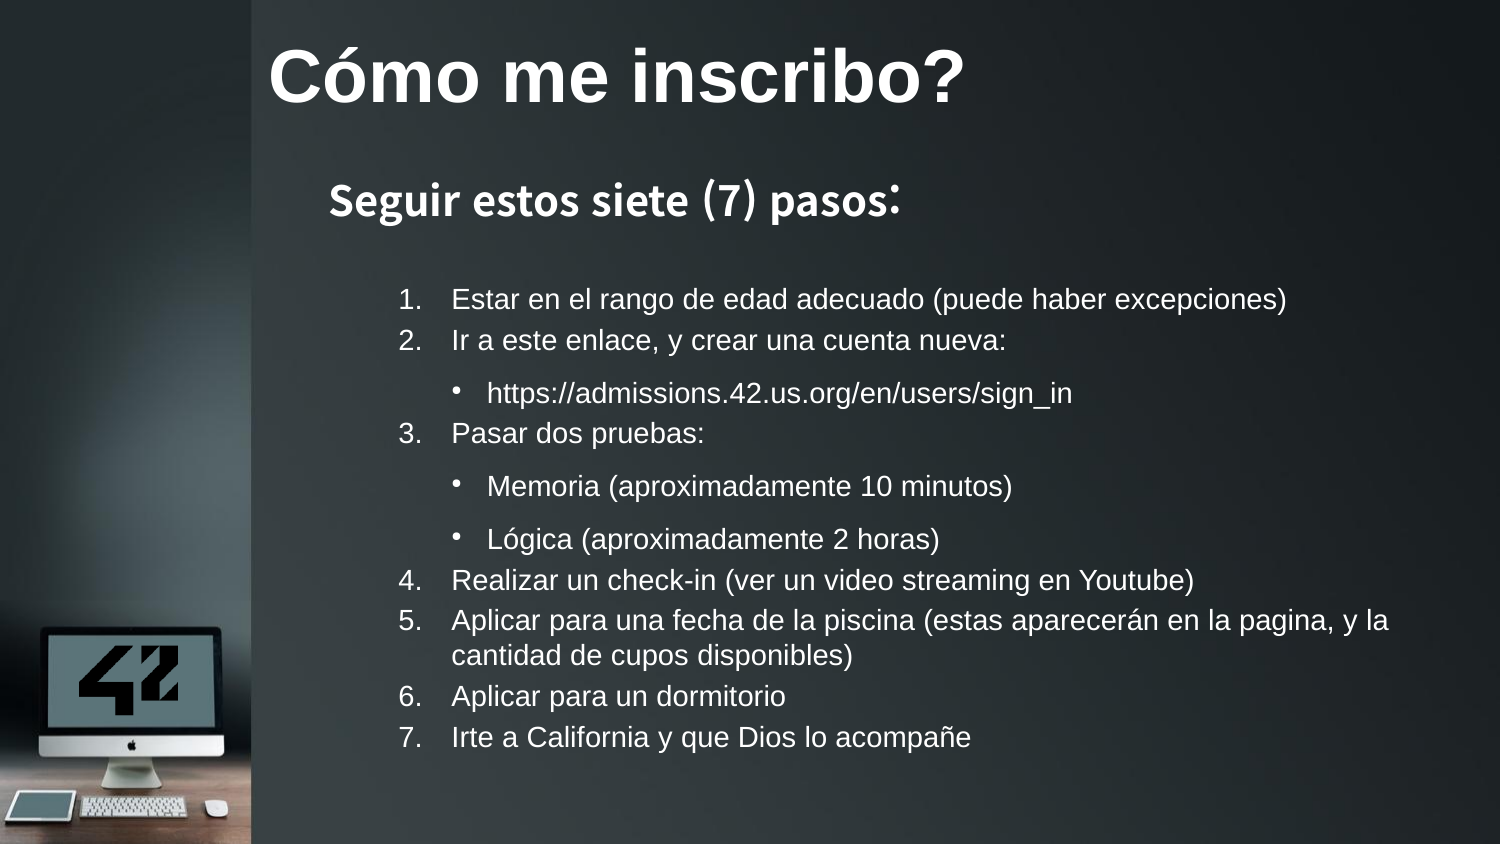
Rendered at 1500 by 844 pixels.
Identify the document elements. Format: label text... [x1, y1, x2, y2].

title Cómo me inscribo? [253, 0, 1500, 146]
picture [0, 0, 1500, 844]
list Seguir estos siete (7) pasos: [313, 161, 1459, 238]
list Estar en el rango de edad adecuado (puede haber excepciones) Ir a este enlace, y crear una cuenta nueva: https://admissions.42.us.org/en/users/sign_in Pasar dos pruebas: Memoria (aproximadamente 10 minutos) Lógica (aproximadamente 2 horas) Realizar un check-in (ver un video streaming en Youtube) Aplicar para una fecha de la piscina (estas aparecerán en la pagina, y la cantidad de cupos disponibles) Aplicar para un dormitorio Irte a California y que Dios lo acompañe [315, 273, 1461, 765]
